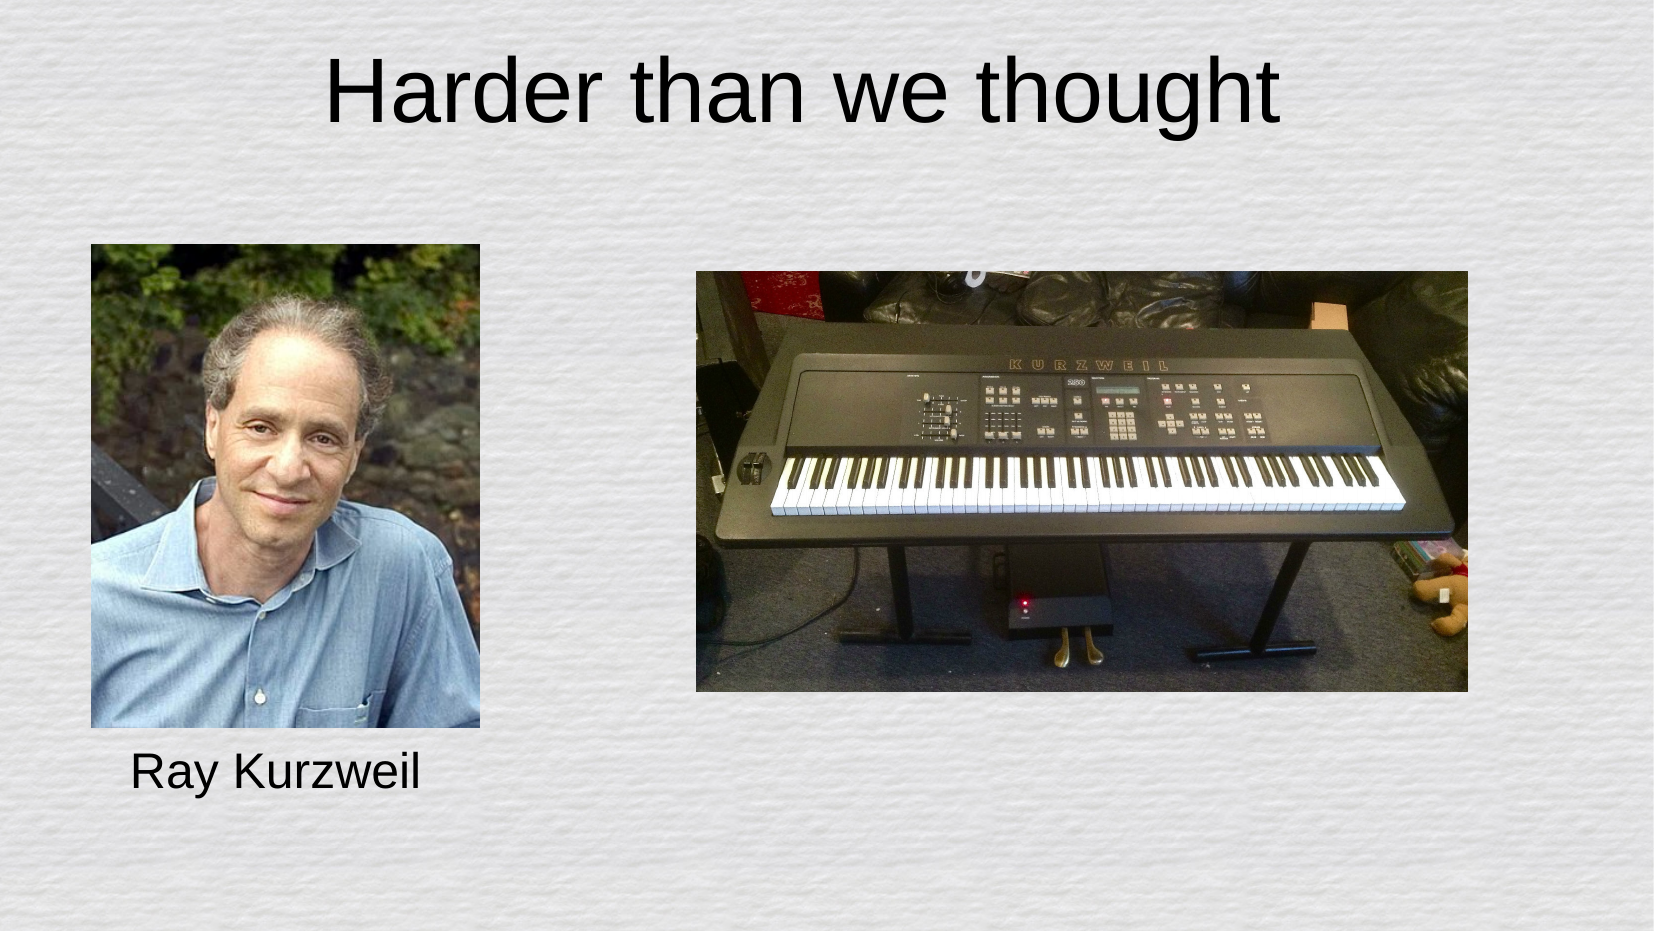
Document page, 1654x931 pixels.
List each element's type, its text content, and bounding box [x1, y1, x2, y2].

picture [0, 0, 1654, 931]
title Harder than we thought [94, 0, 1512, 193]
title Ray Kurzweil [129, 632, 579, 910]
